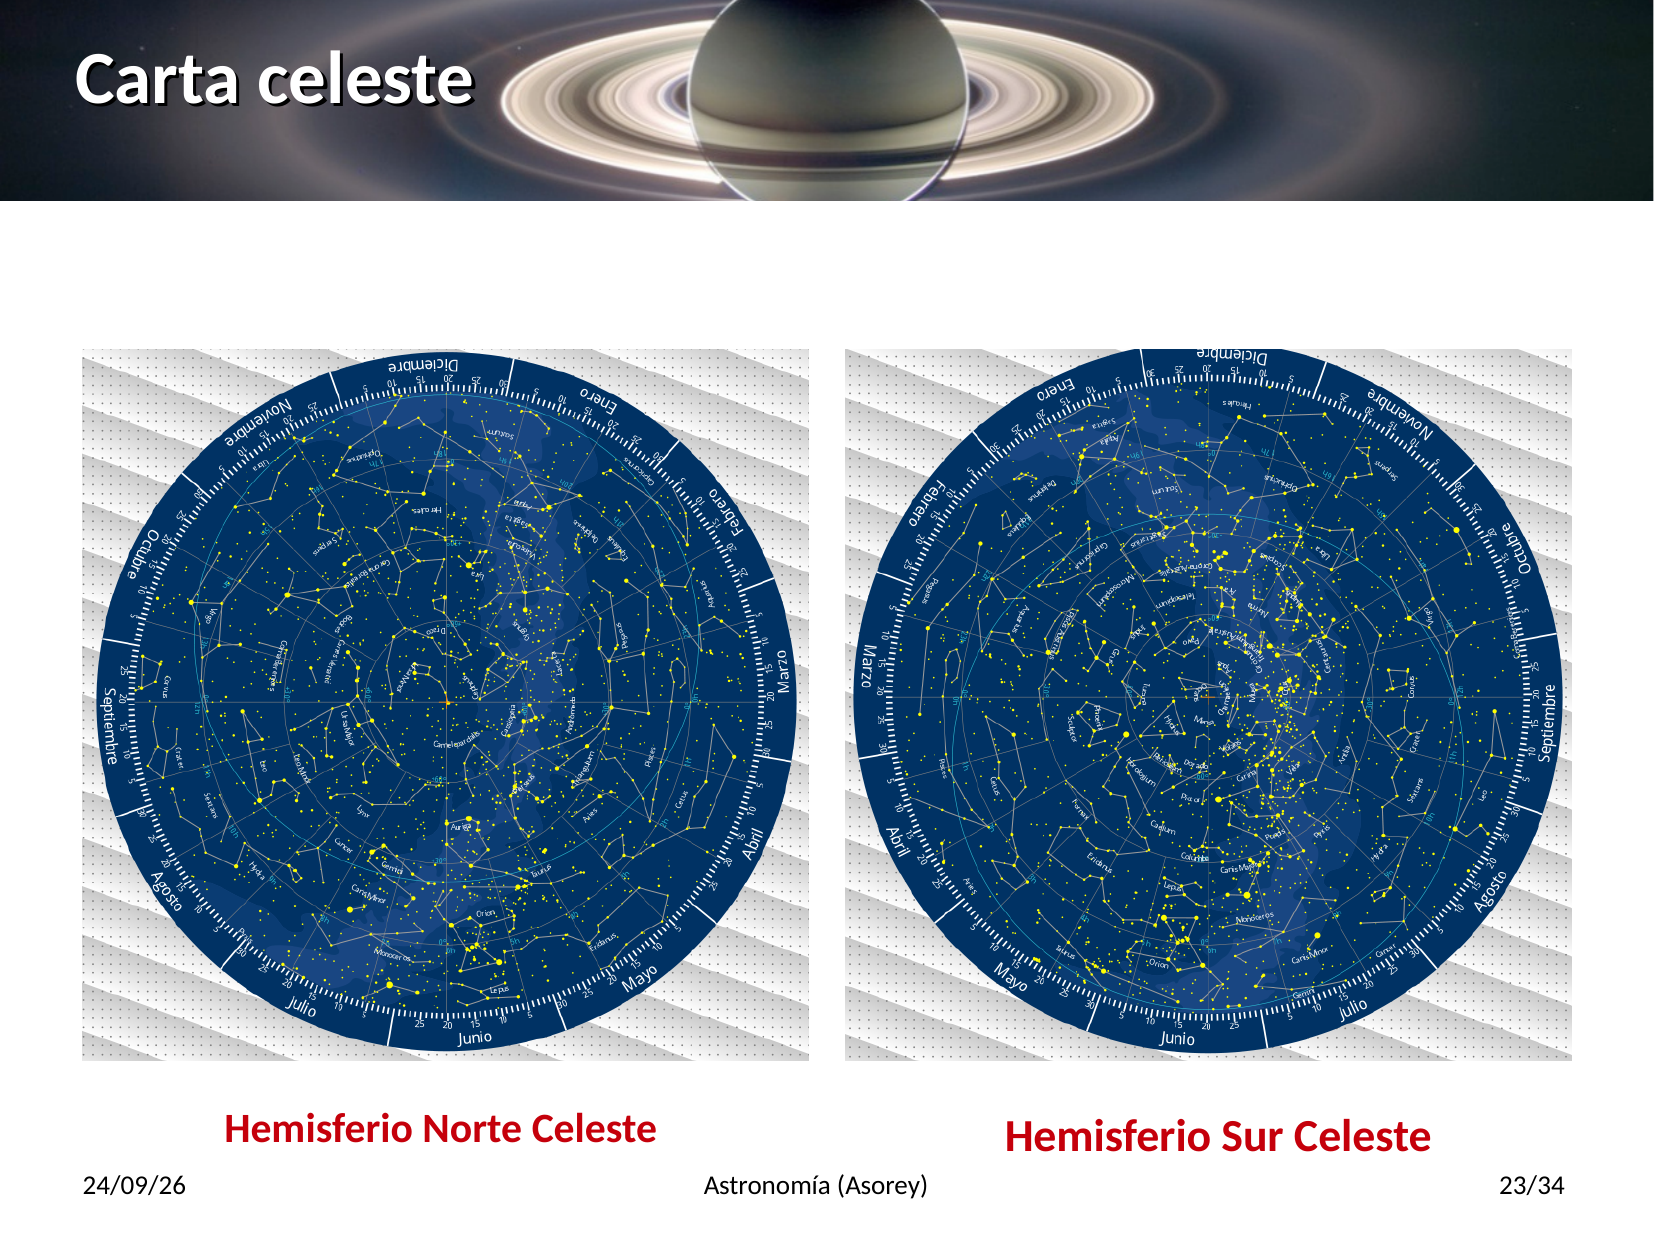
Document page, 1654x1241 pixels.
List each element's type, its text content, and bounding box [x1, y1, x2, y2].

picture [0, 0, 1654, 201]
picture [845, 349, 1572, 1061]
text_box Hemisferio Sur Celeste [990, 1110, 1450, 1181]
picture [82, 349, 809, 1061]
text_box Hemisferio Norte Celeste [209, 1104, 676, 1171]
title Carta celeste [75, 19, 1564, 151]
